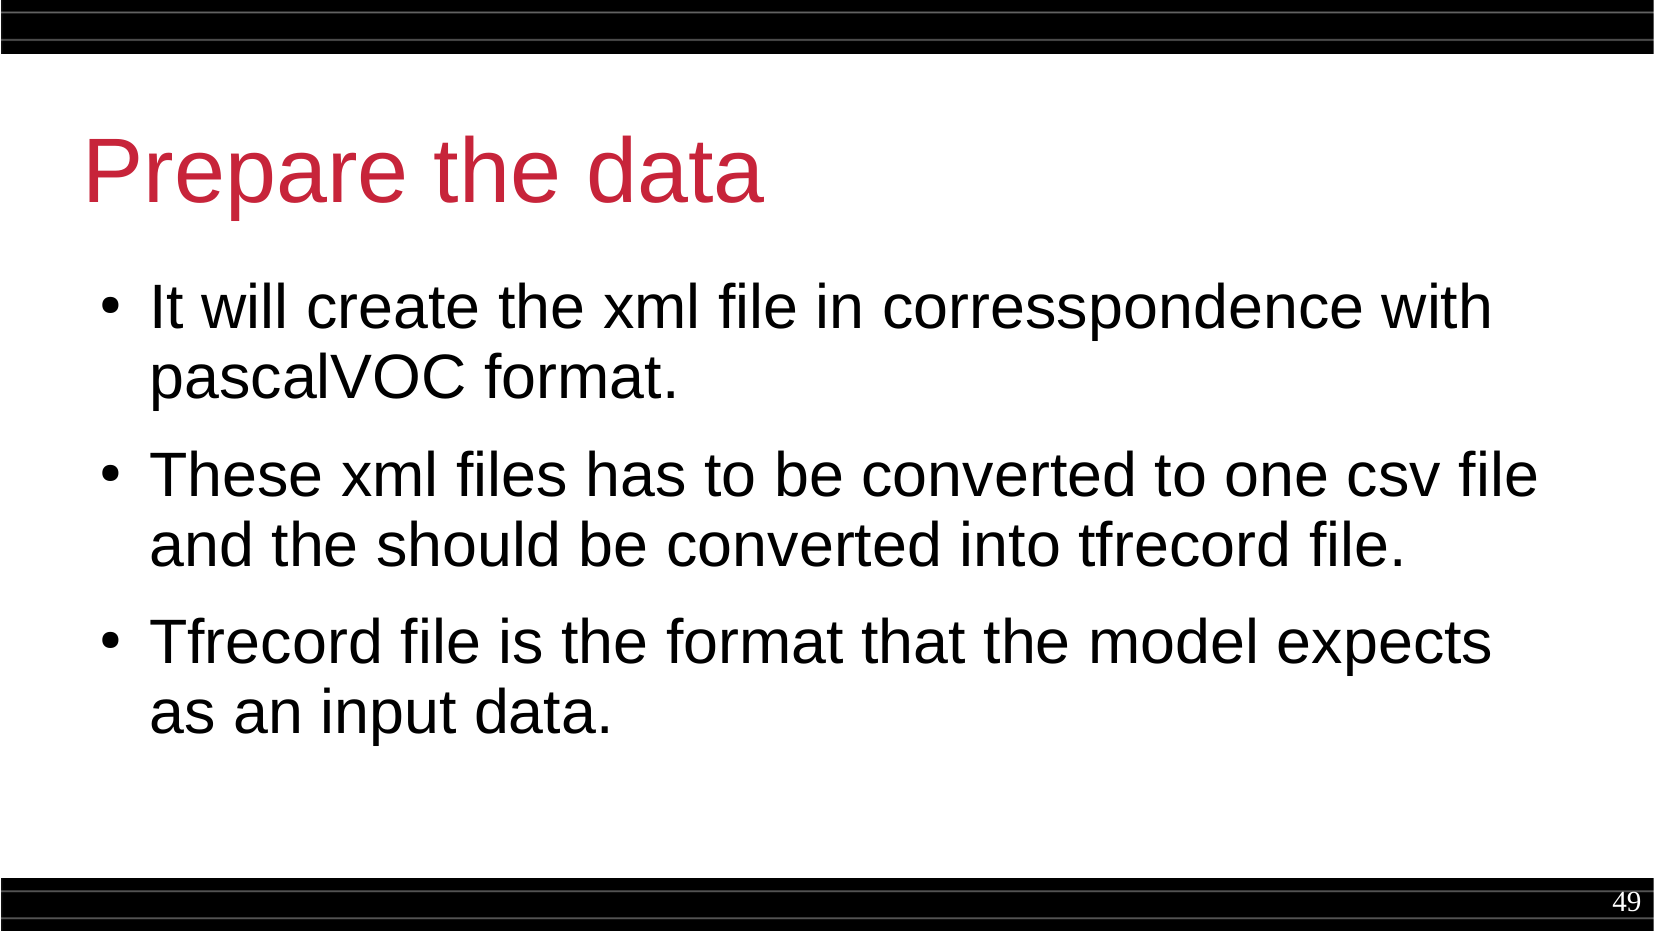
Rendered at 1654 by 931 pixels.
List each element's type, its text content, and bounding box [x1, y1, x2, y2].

picture [1, 878, 1654, 931]
title Prepare the data [82, 92, 1571, 249]
picture [1, 0, 1654, 54]
list It will create the xml file in corresspondence with pascalVOC format. These xml files has to be converted to one csv file and the should be converted into tfrecord file. Tfrecord file is the format that the model expects as an input data. [82, 271, 1571, 758]
